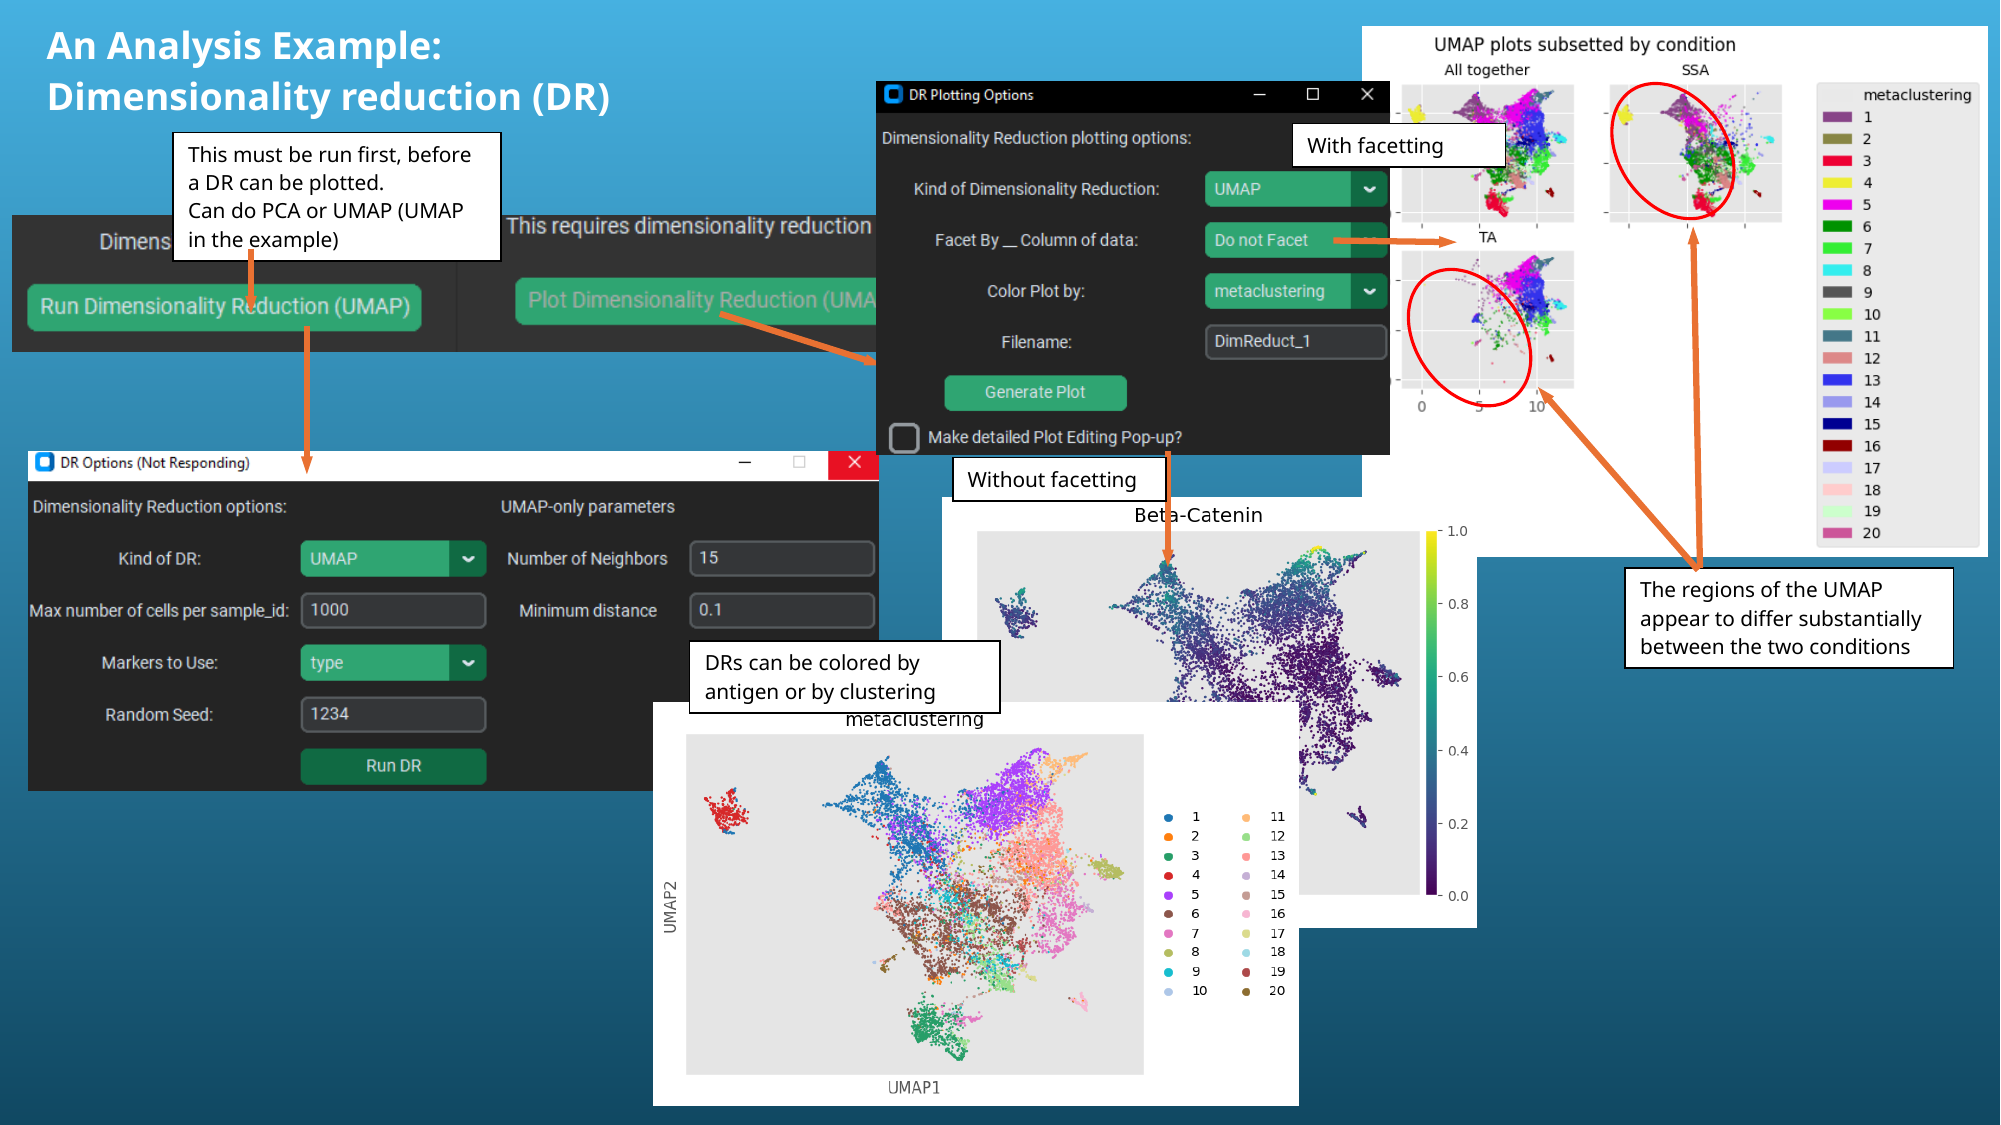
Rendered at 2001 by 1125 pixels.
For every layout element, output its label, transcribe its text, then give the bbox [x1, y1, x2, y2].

text_box The regions of the UMAP appear to differ substantially between the two conditions [1625, 567, 1954, 661]
text_box DRs can be colored by antigen or by clustering [689, 641, 1000, 707]
text_box This must be run first, before a DR can be plotted. Can do PCA or UMAP (UMAP in the example) [173, 132, 502, 249]
text_box With facetting [1292, 123, 1506, 164]
text_box An Analysis Example: Dimensionality reduction (DR) [31, 12, 675, 119]
text_box Without facetting [952, 457, 1166, 498]
picture [12, 27, 1988, 1106]
